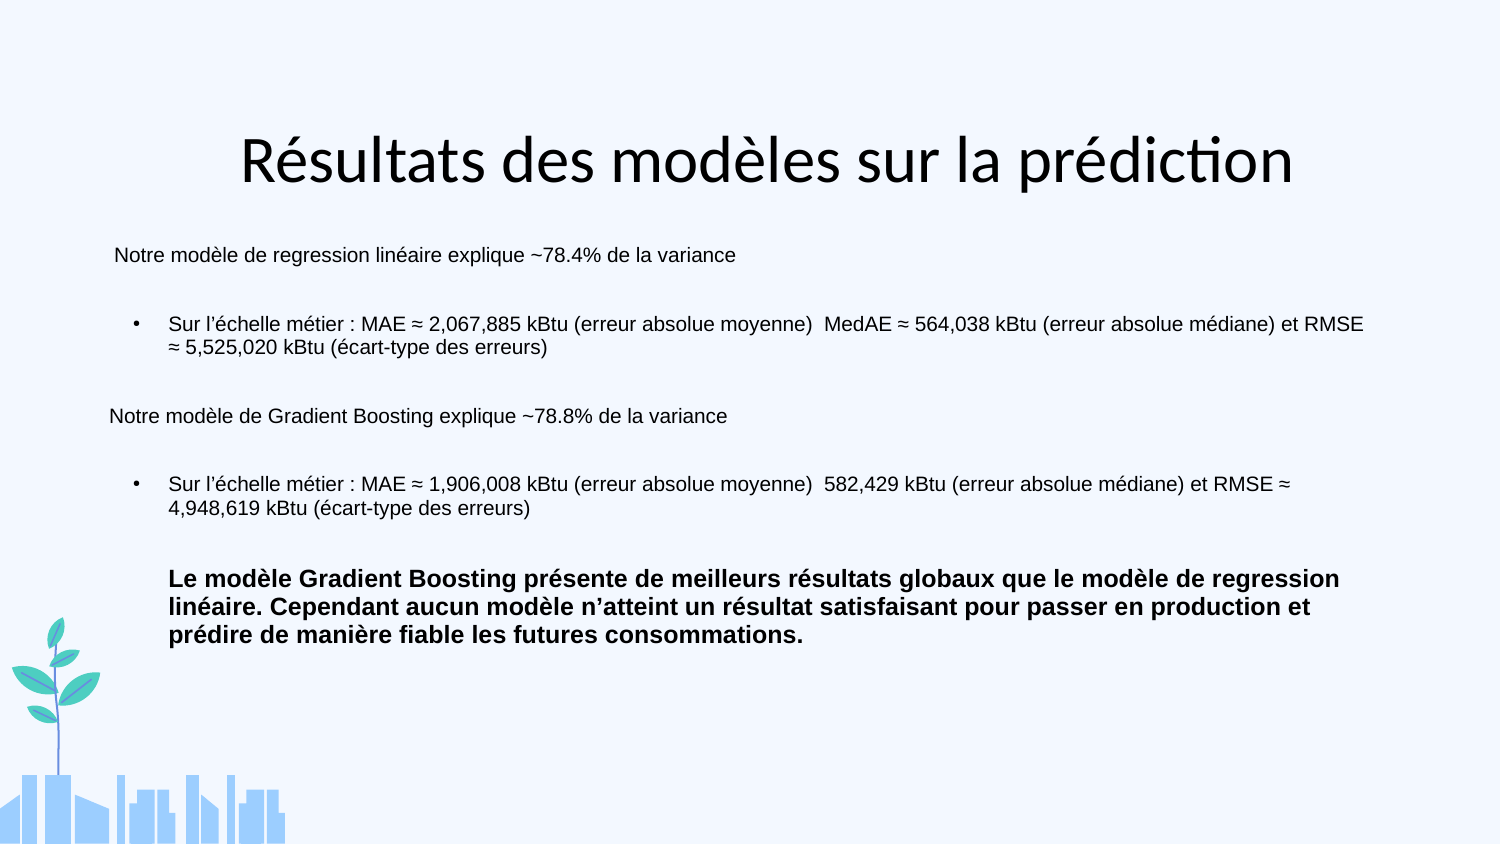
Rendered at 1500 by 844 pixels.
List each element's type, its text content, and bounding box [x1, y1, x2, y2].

title Résultats des modèles sur la prédiction [118, 88, 1382, 183]
text_box Notre modèle de regression linéaire explique ~78.4% de la variance Sur l’échelle métier : MAE ≈ 2,067,885 kBtu (erreur absolue moyenne) MedAE ≈ 564,038 kBtu (erreur absolue médiane) et RMSE ≈ 5,525,020 kBtu (écart-type des erreurs) Notre modèle de Gradient Boosting explique ~78.8% de la variance Sur l’échelle métier : MAE ≈ 1,906,008 kBtu (erreur absolue moyenne) 582,429 kBtu (erreur absolue médiane) et RMSE ≈ 4,948,619 kBtu (écart-type des erreurs) Le modèle Gradient Boosting présente de meilleurs résultats globaux que le modèle de regression linéaire. Cependant aucun modèle n’atteint un résultat satisfaisant pour passer en production et prédire de manière fiable les futures consommations. [59, 236, 1388, 657]
